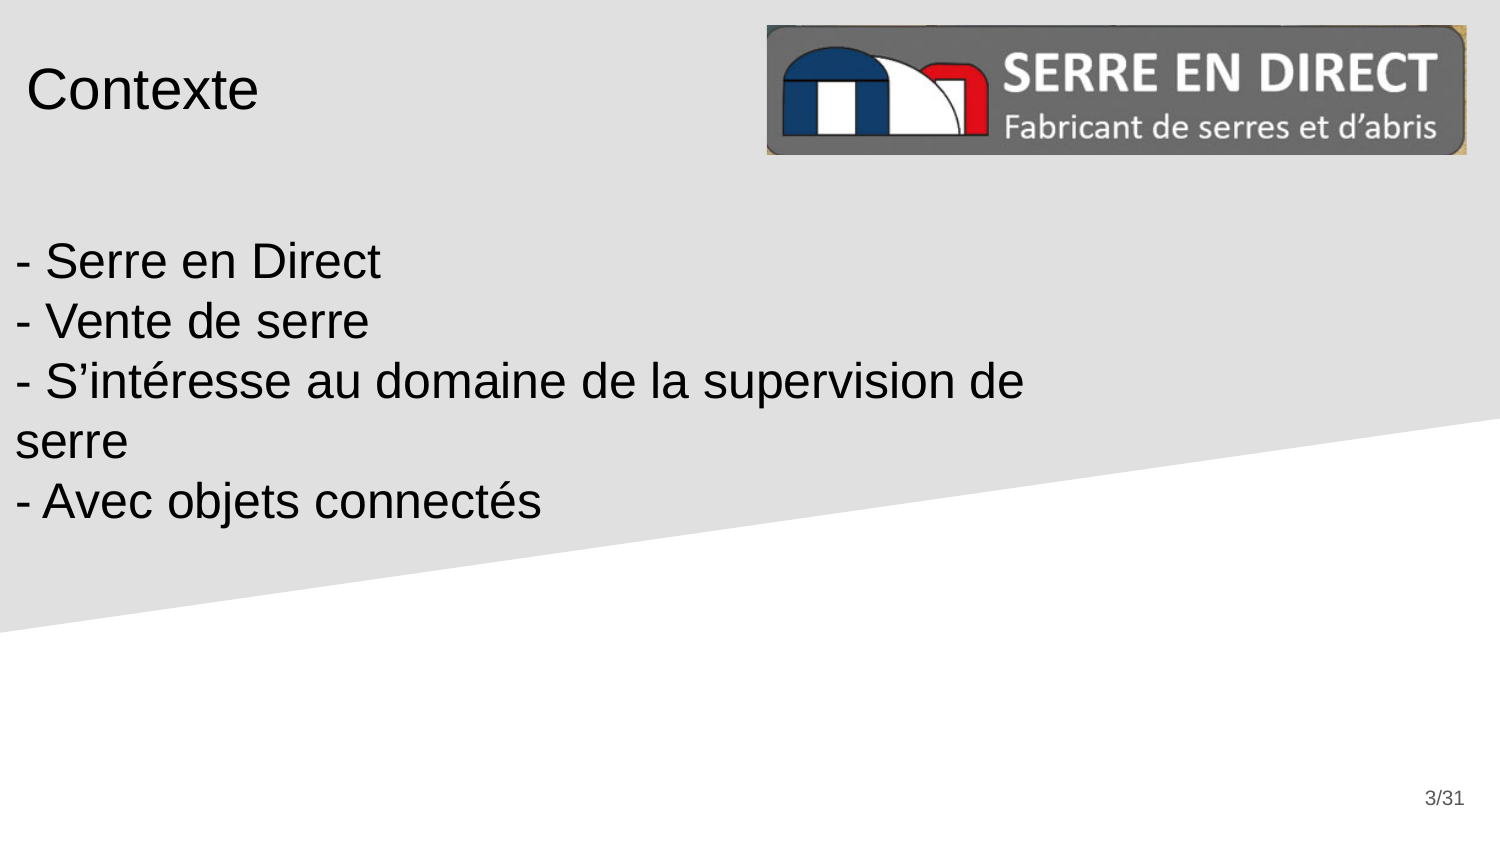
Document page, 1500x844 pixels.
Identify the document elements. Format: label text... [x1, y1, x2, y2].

picture [766, 25, 1467, 155]
title - Serre en Direct - Vente de serre - S’intéresse au domaine de la supervision de serre - Avec objets connectés [0, 213, 1111, 844]
title Contexte [11, 36, 766, 130]
text_box <numéro>/31 [1389, 764, 1480, 830]
